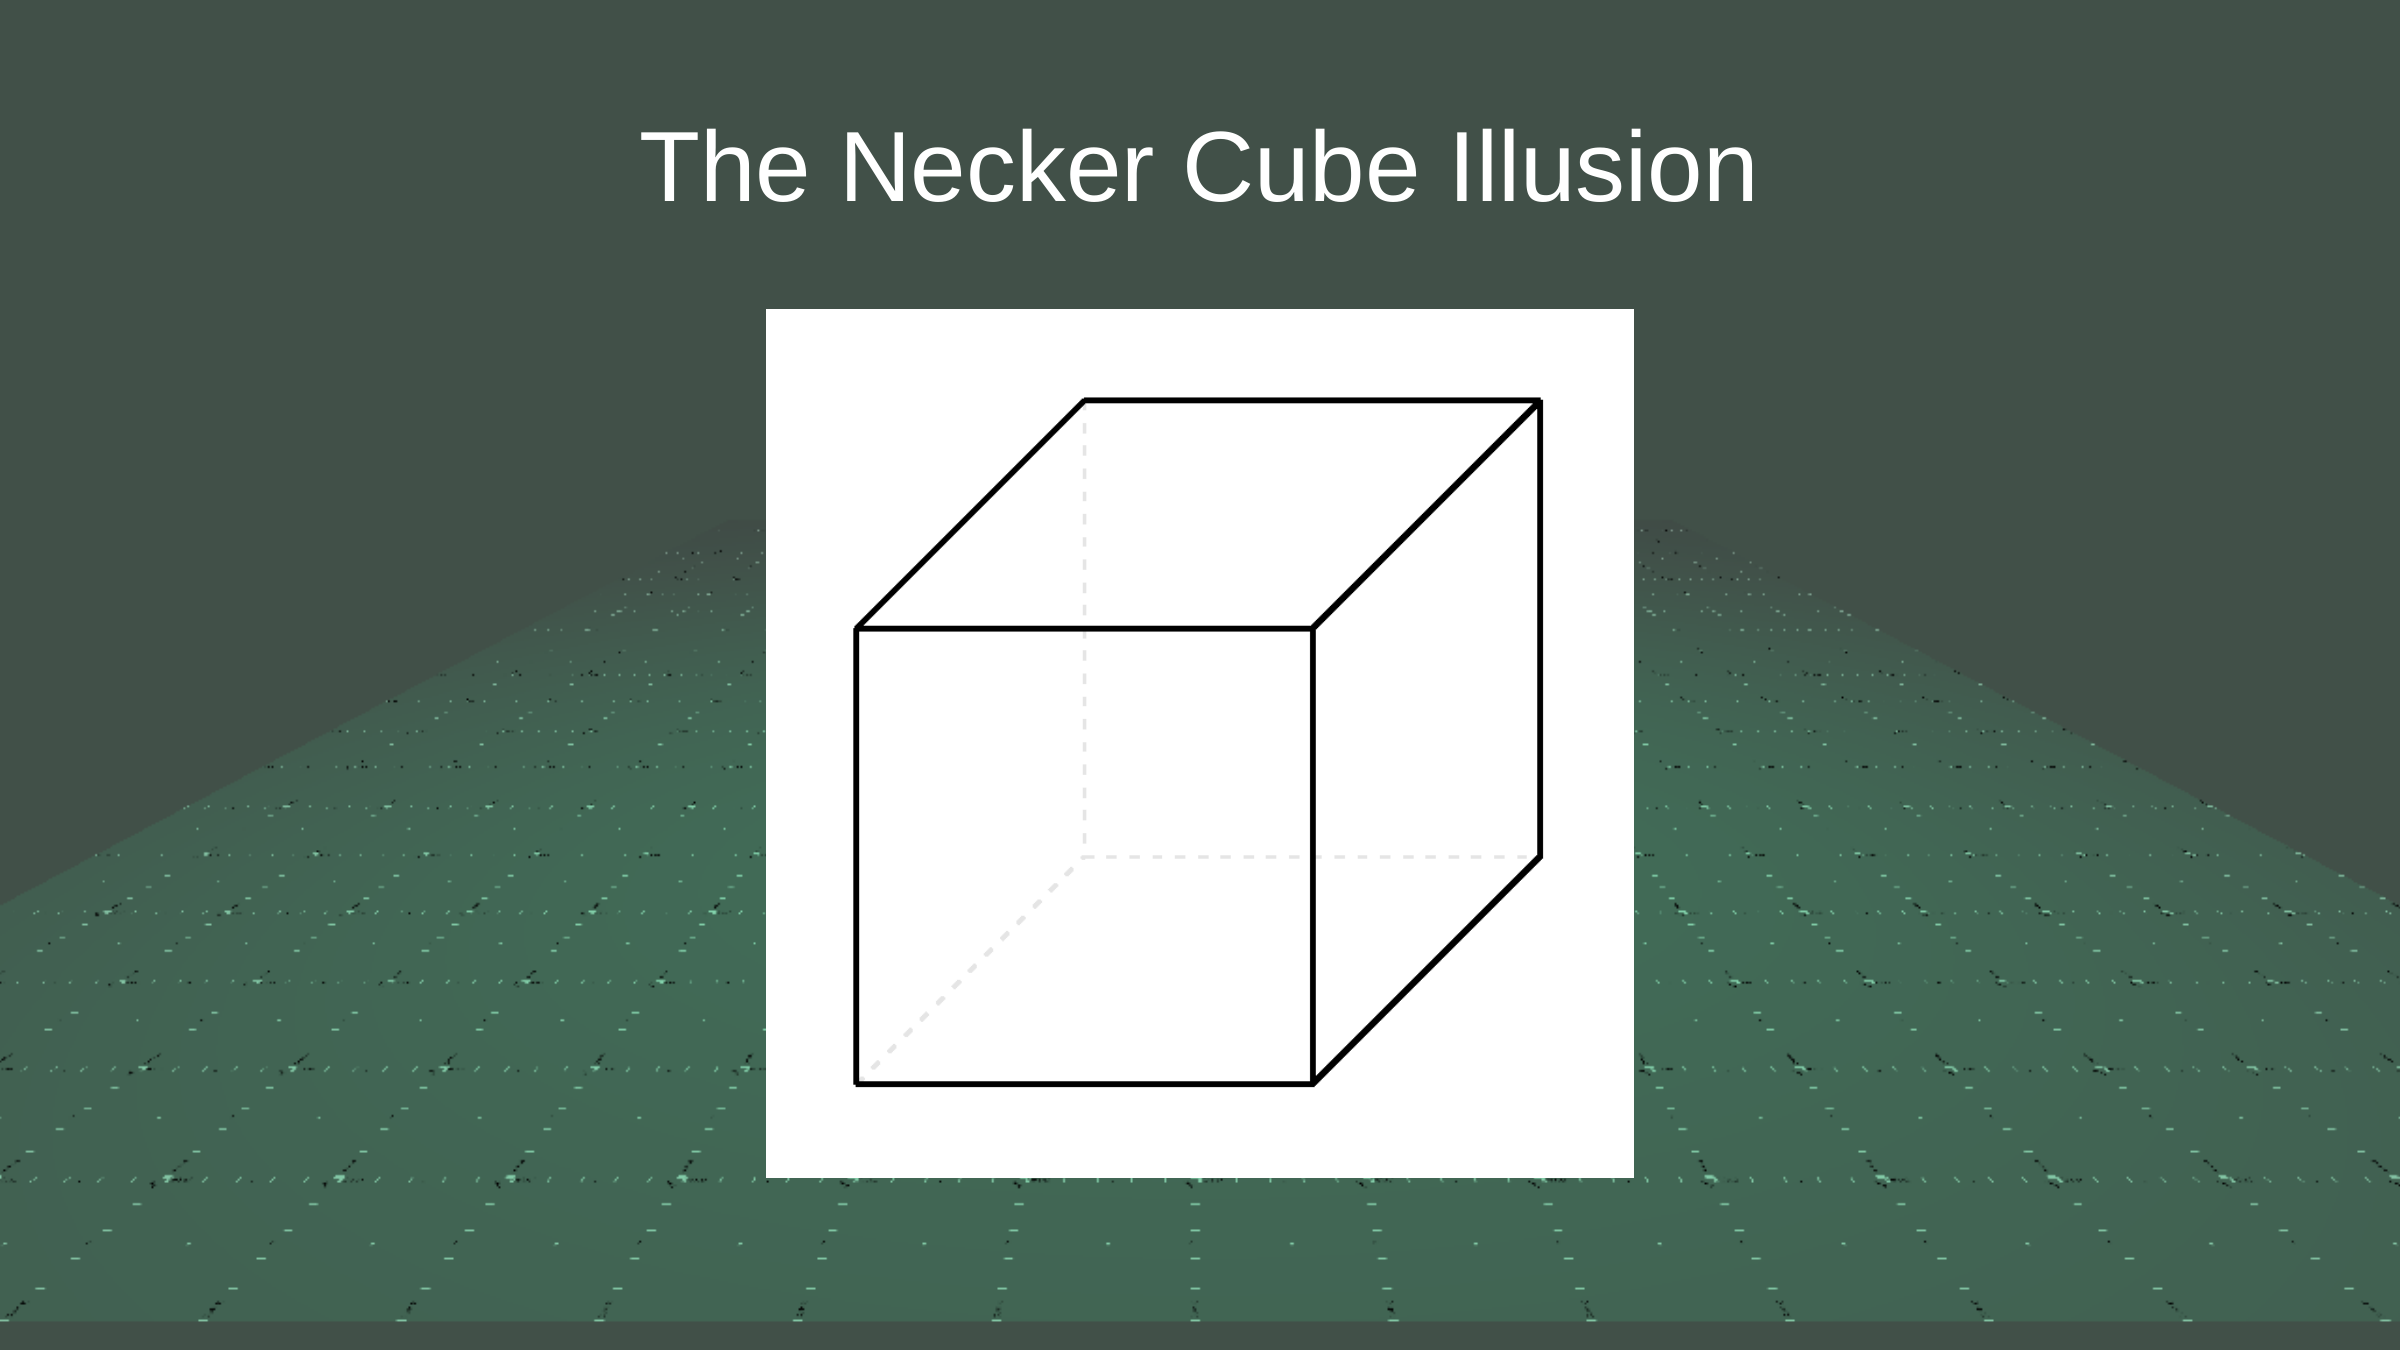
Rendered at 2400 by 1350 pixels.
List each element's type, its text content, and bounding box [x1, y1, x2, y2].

picture [0, 0, 2400, 1350]
title The Necker Cube Illusion [120, 53, 2280, 280]
